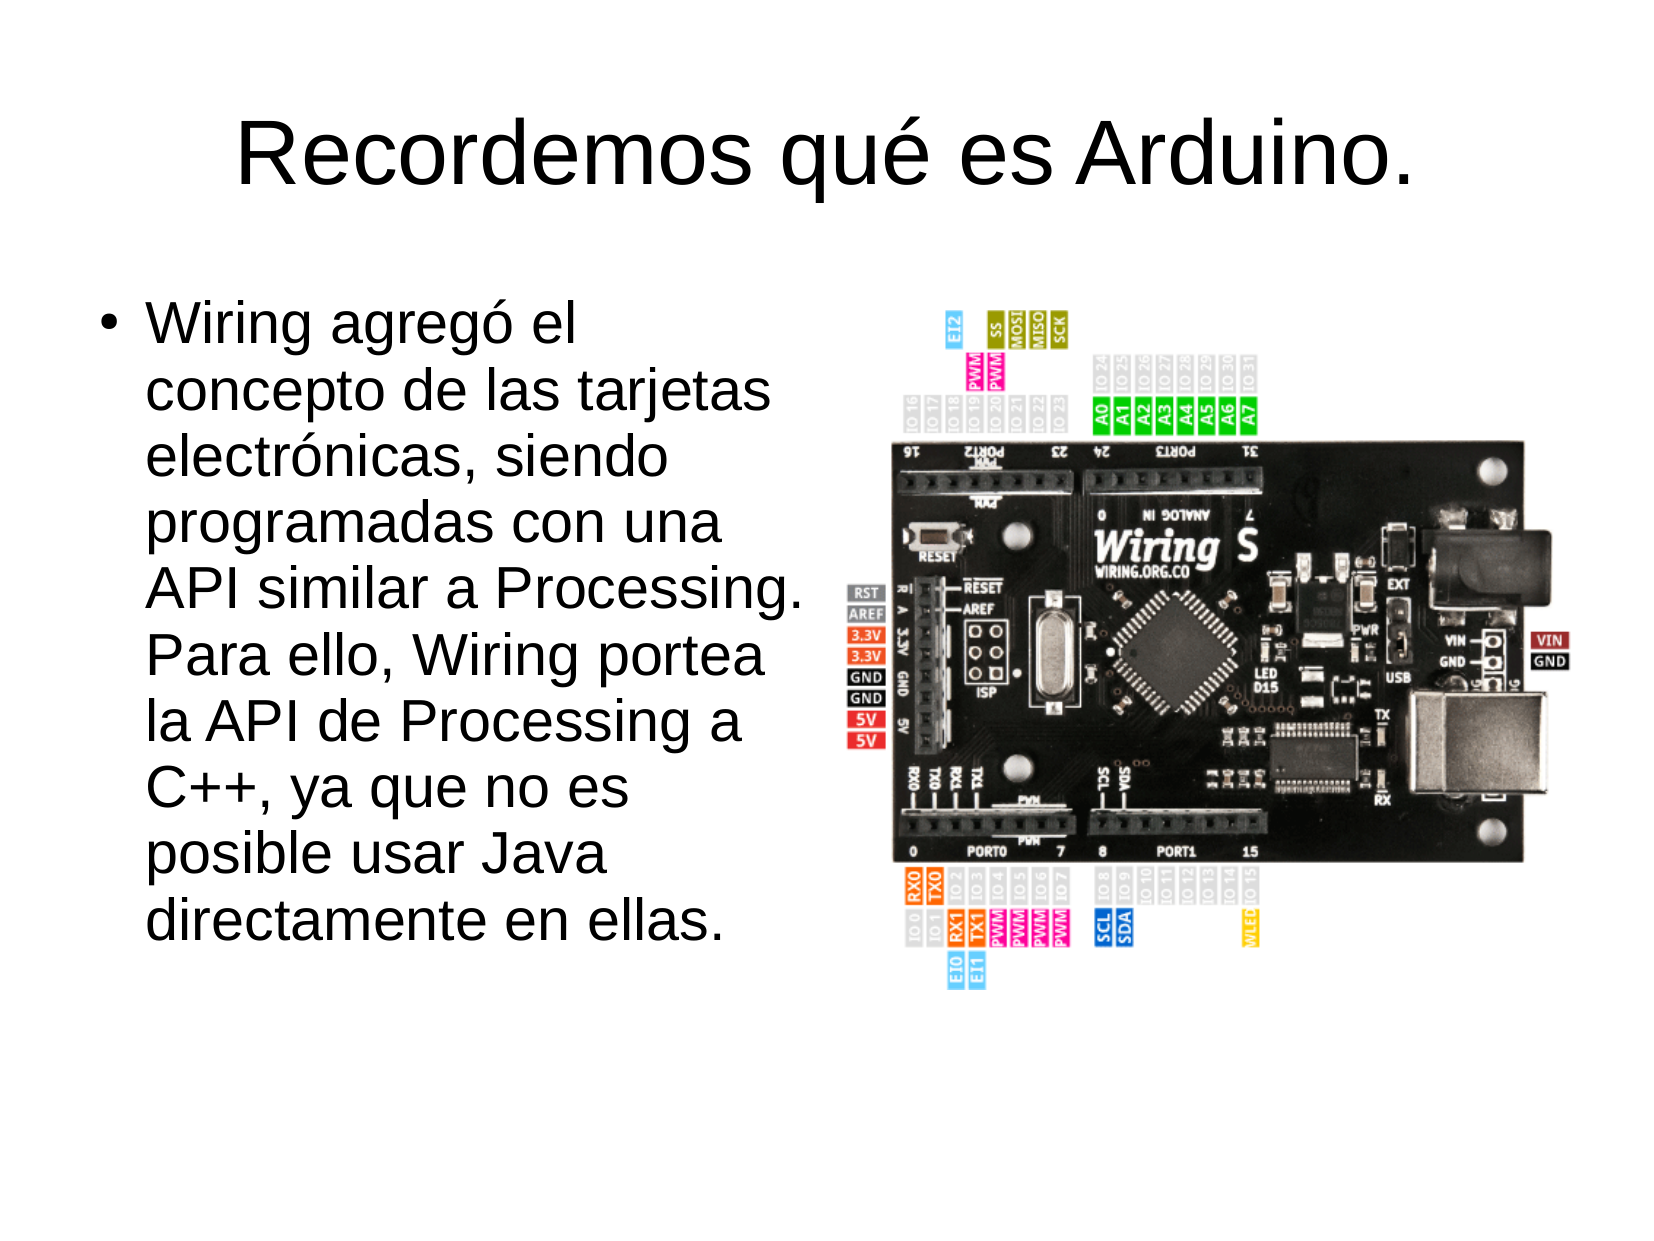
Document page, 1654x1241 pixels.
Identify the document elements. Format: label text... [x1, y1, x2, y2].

list Wiring agregó el concepto de las tarjetas electrónicas, siendo programadas con una API similar a Processing. Para ello, Wiring portea la API de Processing a C++, ya que no es posible usar Java directamente en ellas. [82, 290, 809, 1010]
title Recordemos qué es Arduino. [82, 49, 1571, 257]
picture [845, 309, 1572, 990]
